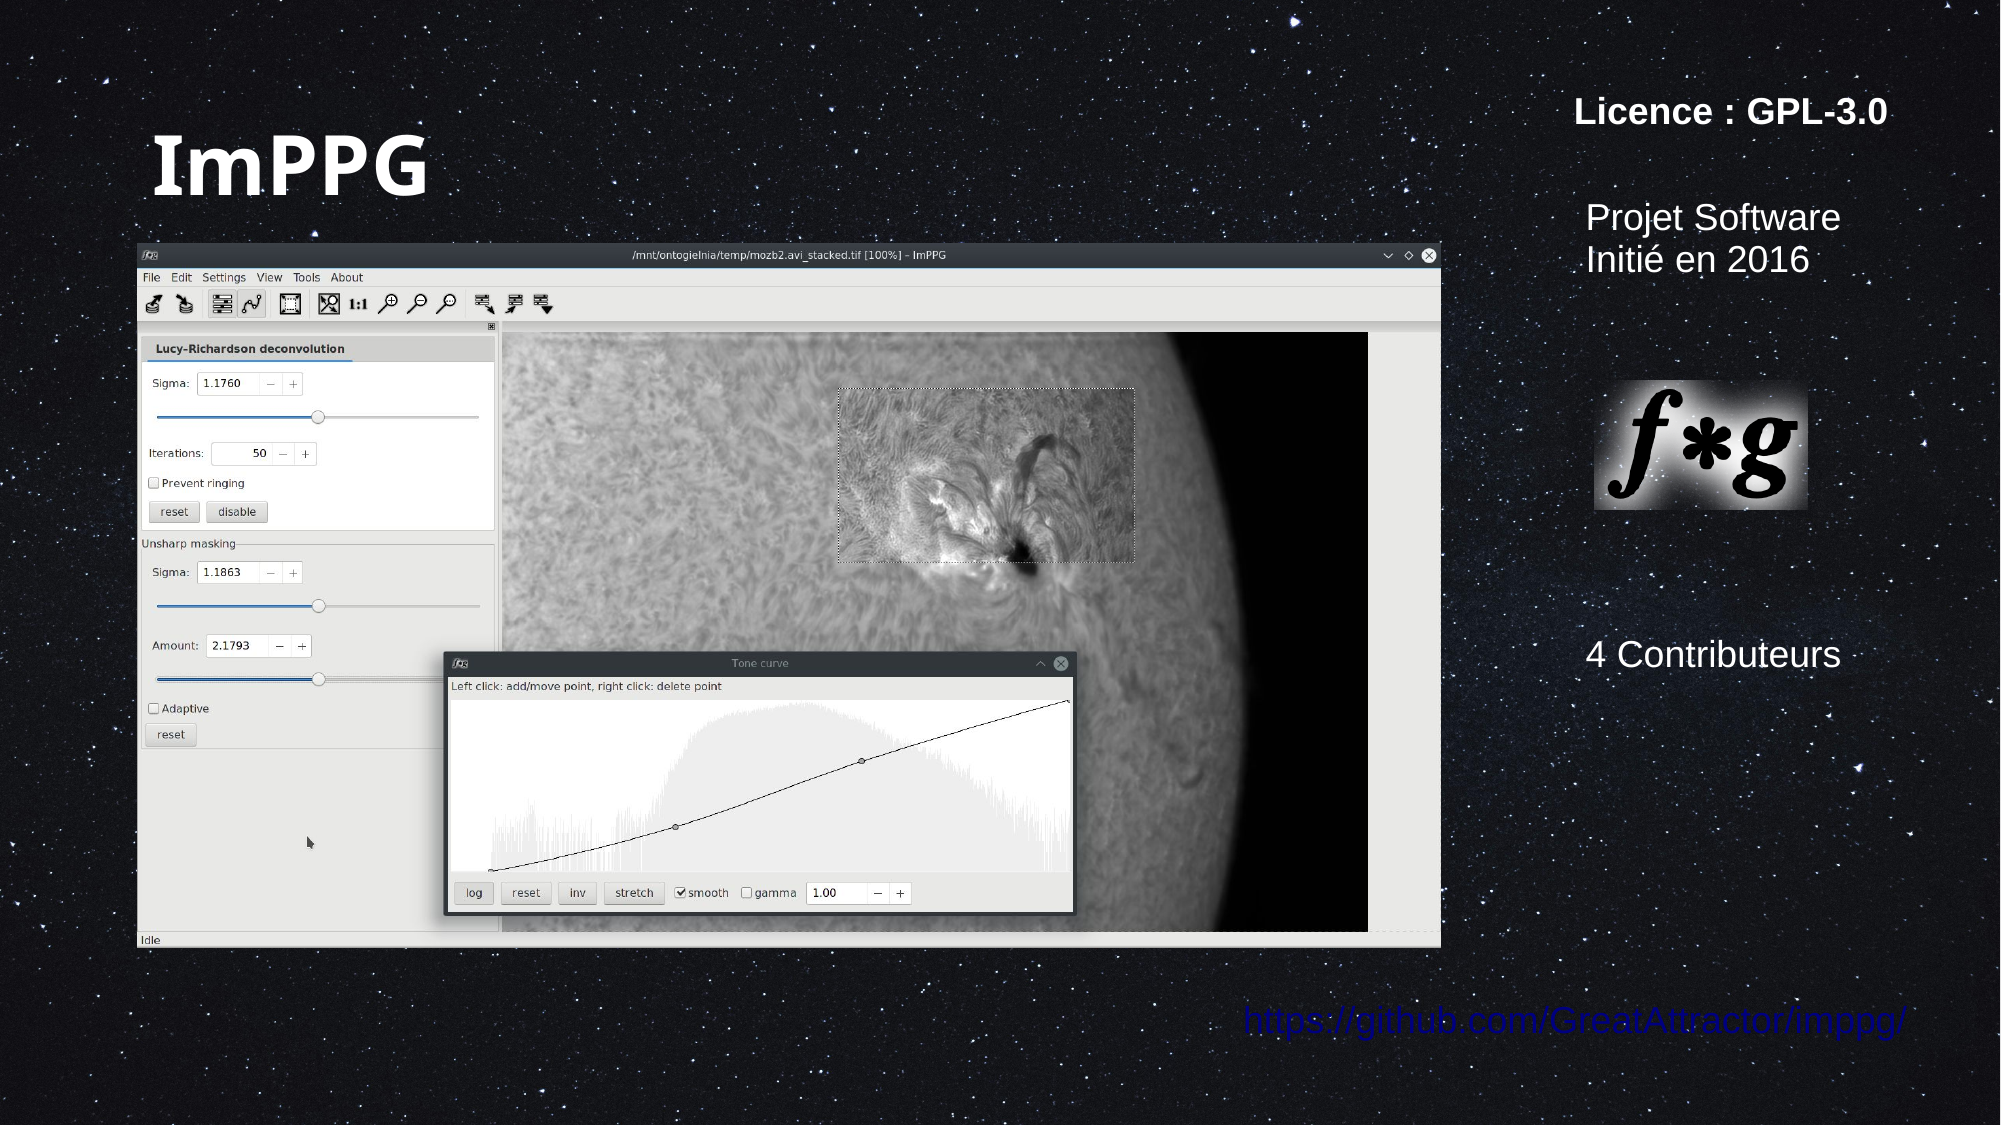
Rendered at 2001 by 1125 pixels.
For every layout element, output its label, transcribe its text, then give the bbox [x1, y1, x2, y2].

text_box 4 Contributeurs [1570, 625, 1961, 725]
text_box Licence : GPL-3.0 [1559, 82, 1914, 142]
title ImPPG [137, 59, 1359, 243]
text_box Projet Software Initié en 2016 [1570, 188, 1902, 372]
picture [0, 0, 2001, 1125]
text_box https://github.com/GreatAttractor/imppg/ [1228, 992, 1944, 1125]
